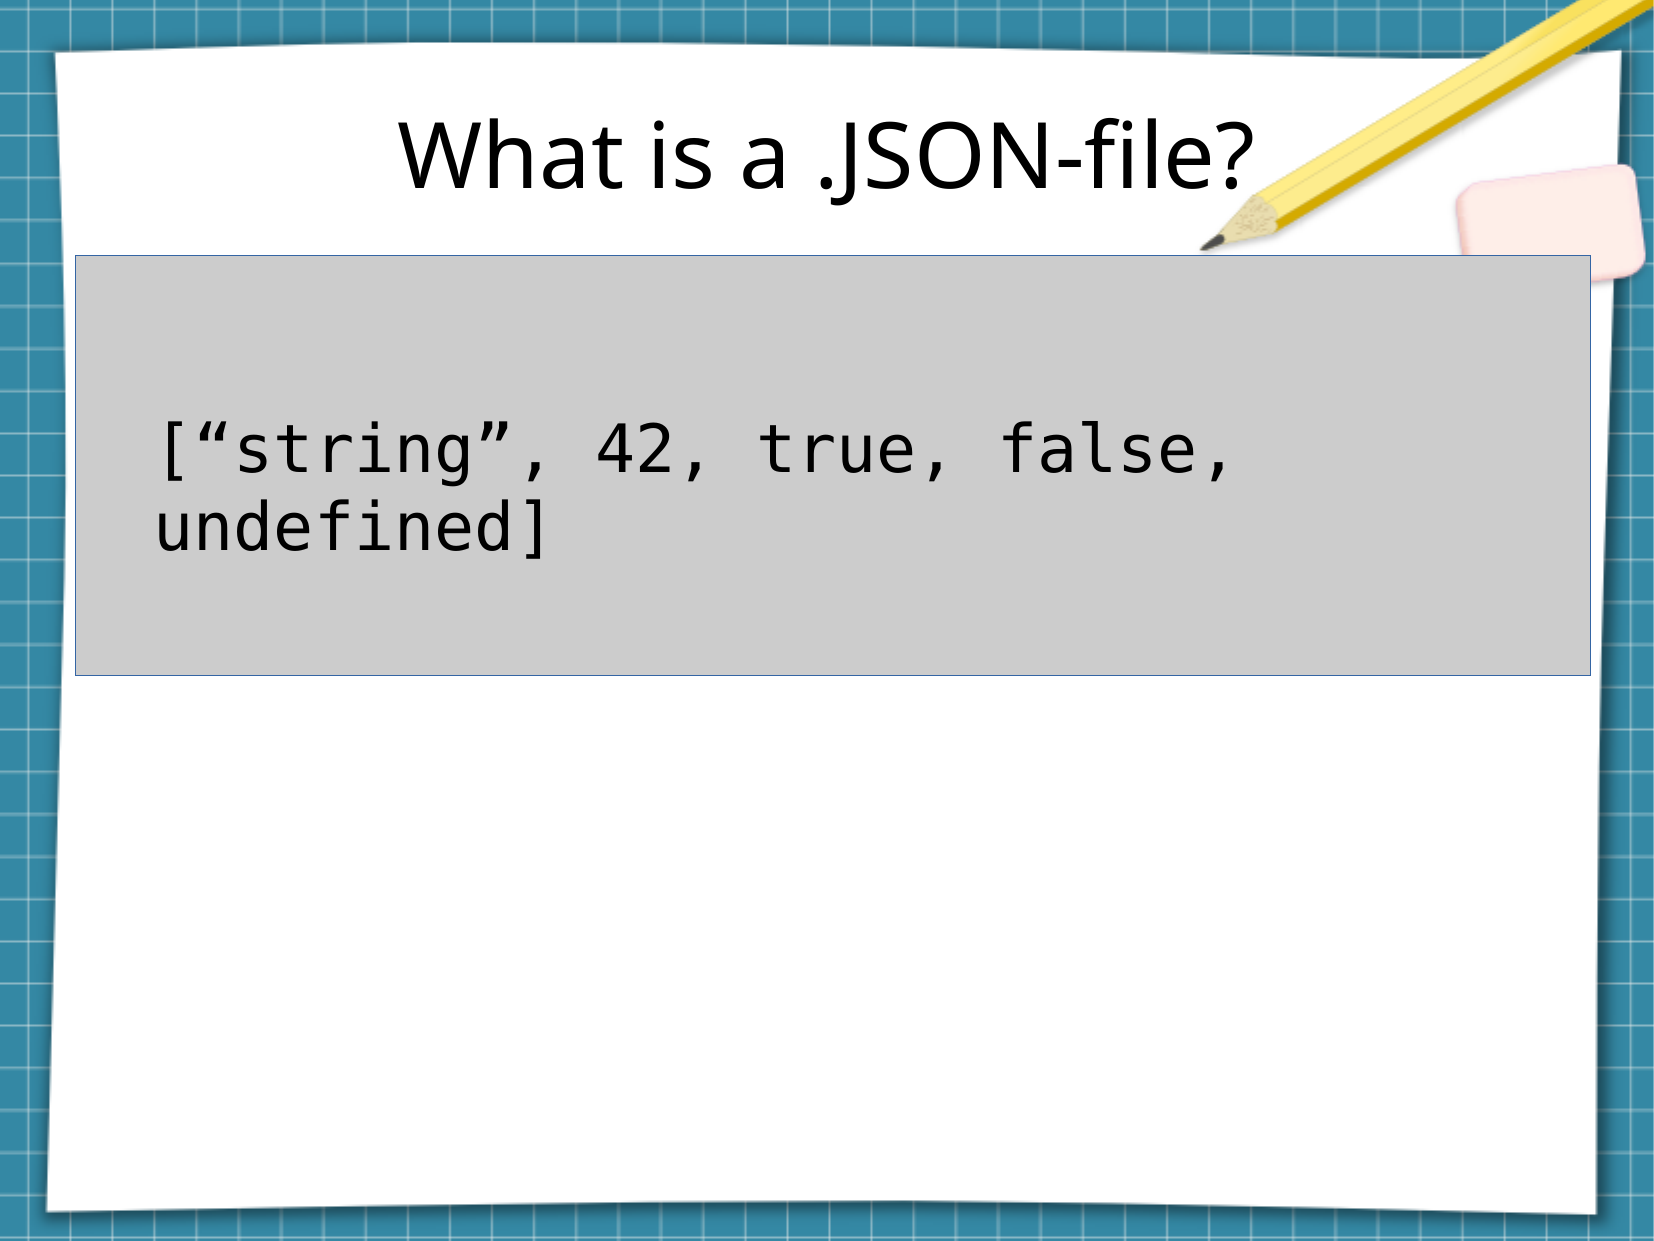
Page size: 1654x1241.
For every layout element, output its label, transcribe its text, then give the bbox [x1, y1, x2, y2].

text_box [75, 255, 1591, 676]
list [“string”, 42, true, false, undefined] [82, 290, 1571, 1010]
title What is a .JSON-file? [82, 49, 1571, 257]
picture [0, 0, 1654, 1241]
